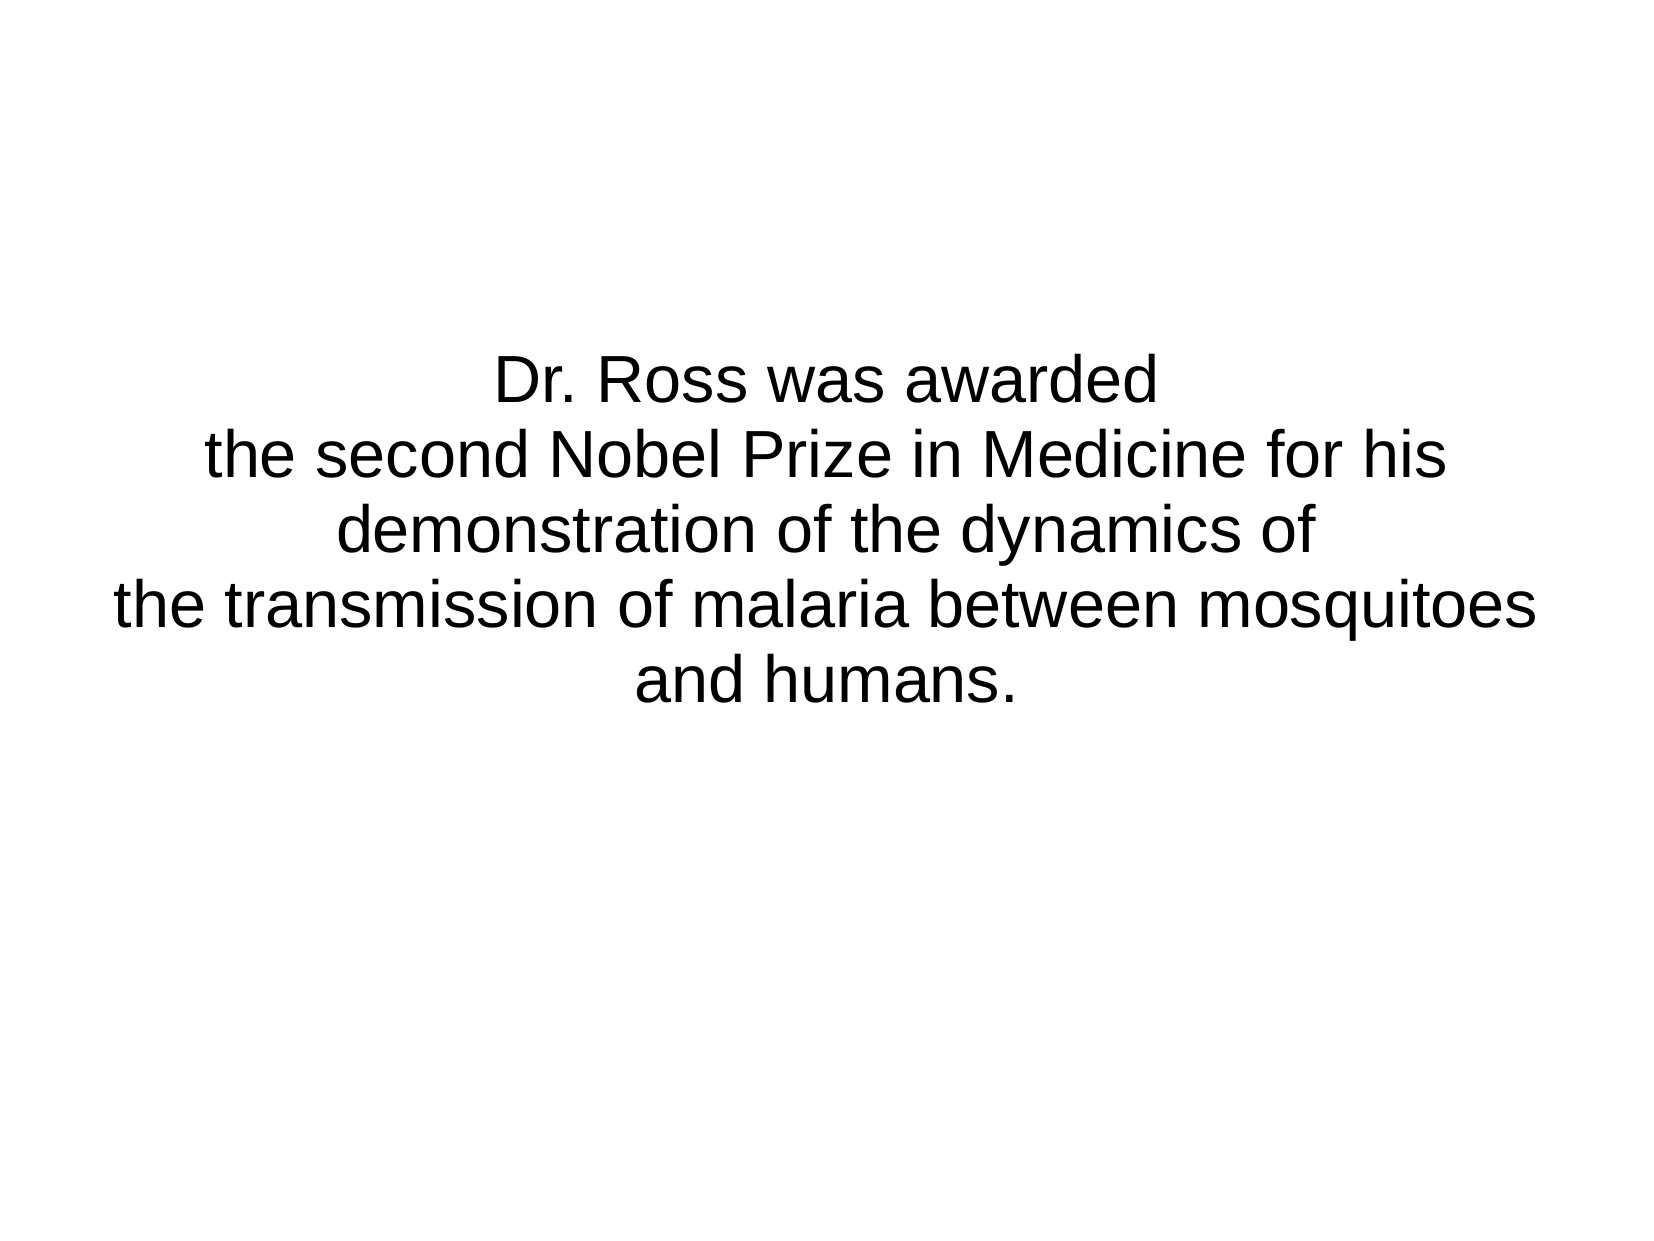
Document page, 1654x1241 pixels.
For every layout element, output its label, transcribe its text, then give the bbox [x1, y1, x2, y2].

subtitle Dr. Ross was awarded the second Nobel Prize in Medicine for his demonstration of the dynamics of the transmission of malaria between mosquitoes and humans. [82, 49, 1571, 1010]
